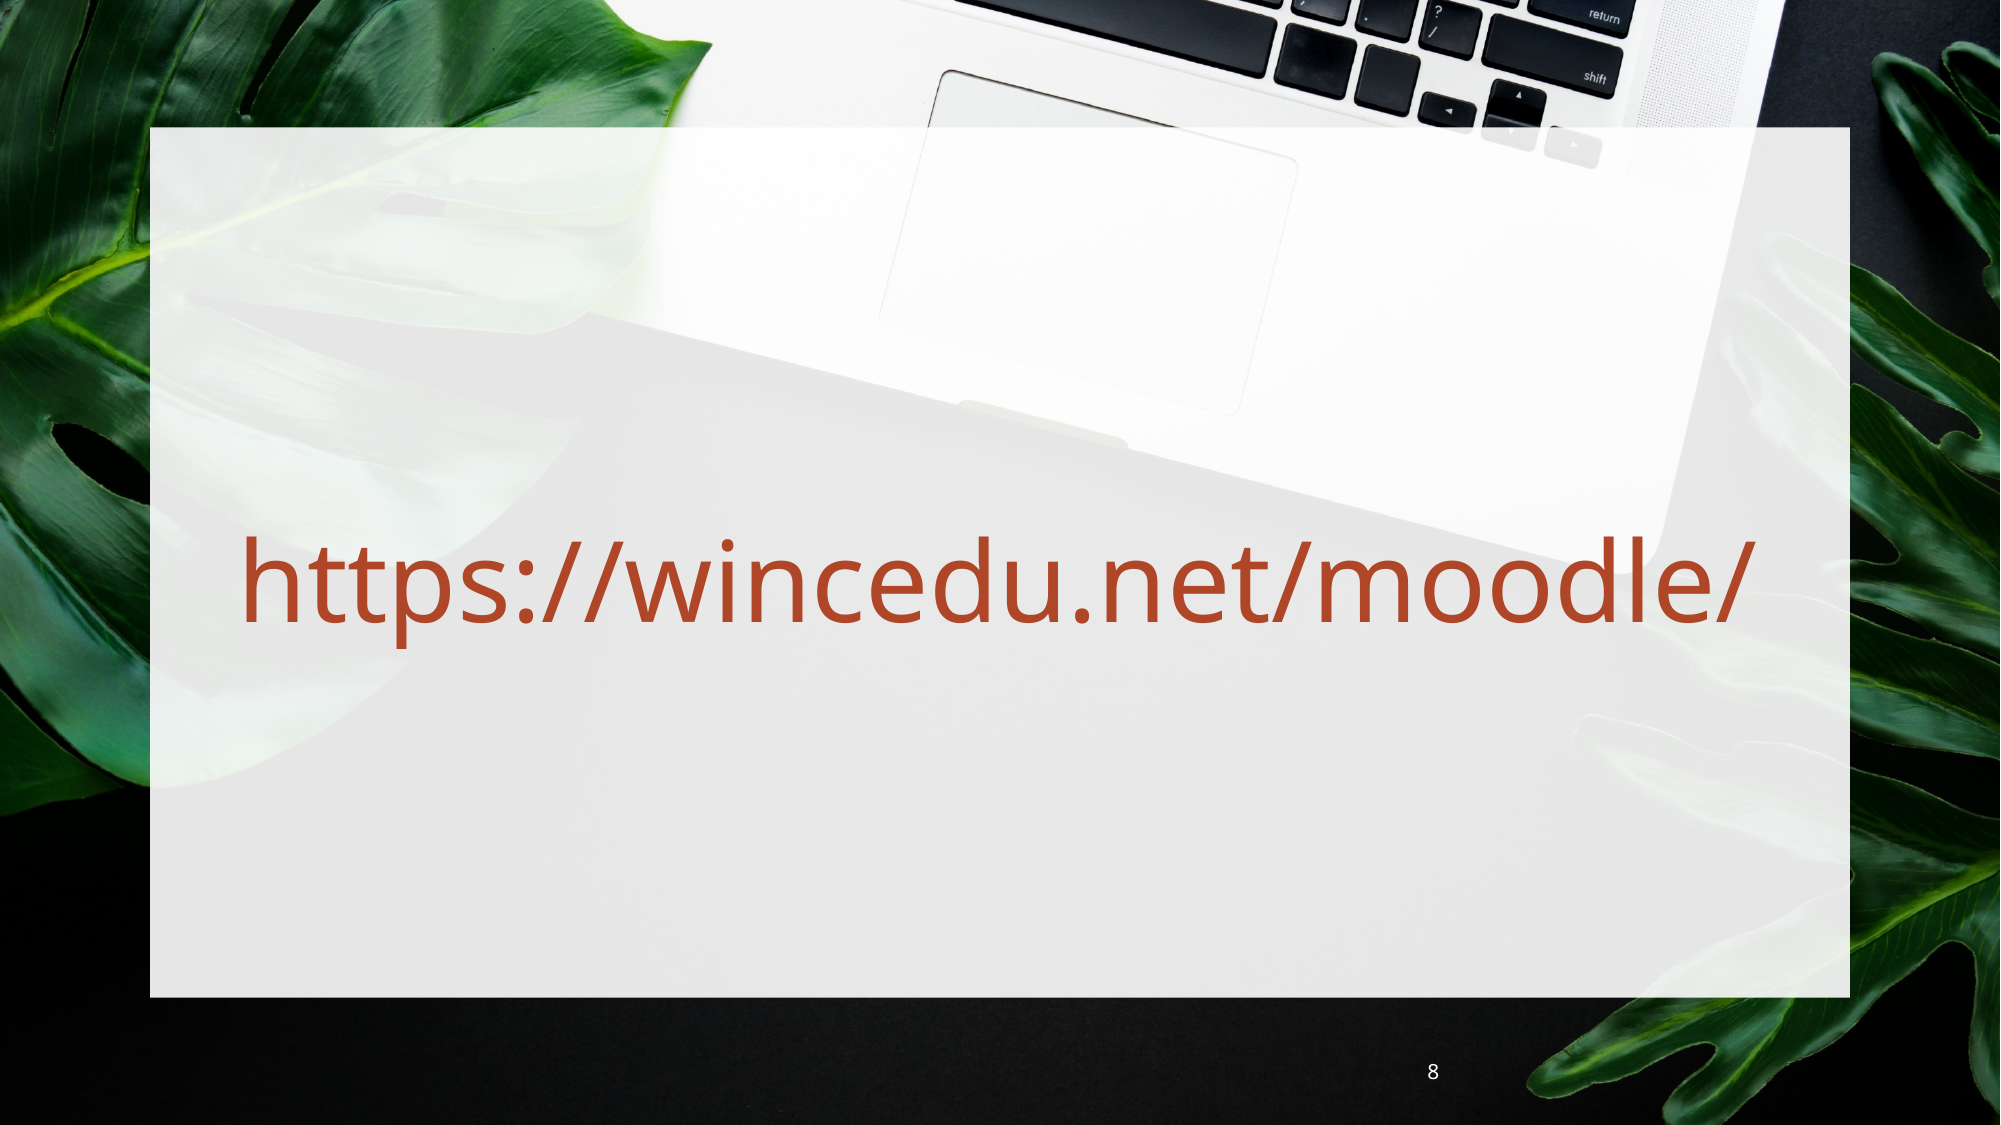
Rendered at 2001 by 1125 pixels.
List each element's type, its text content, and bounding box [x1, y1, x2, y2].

text_box 8 [1412, 1042, 1863, 1103]
list https://wincedu.net/moodle/ [192, 221, 1805, 655]
